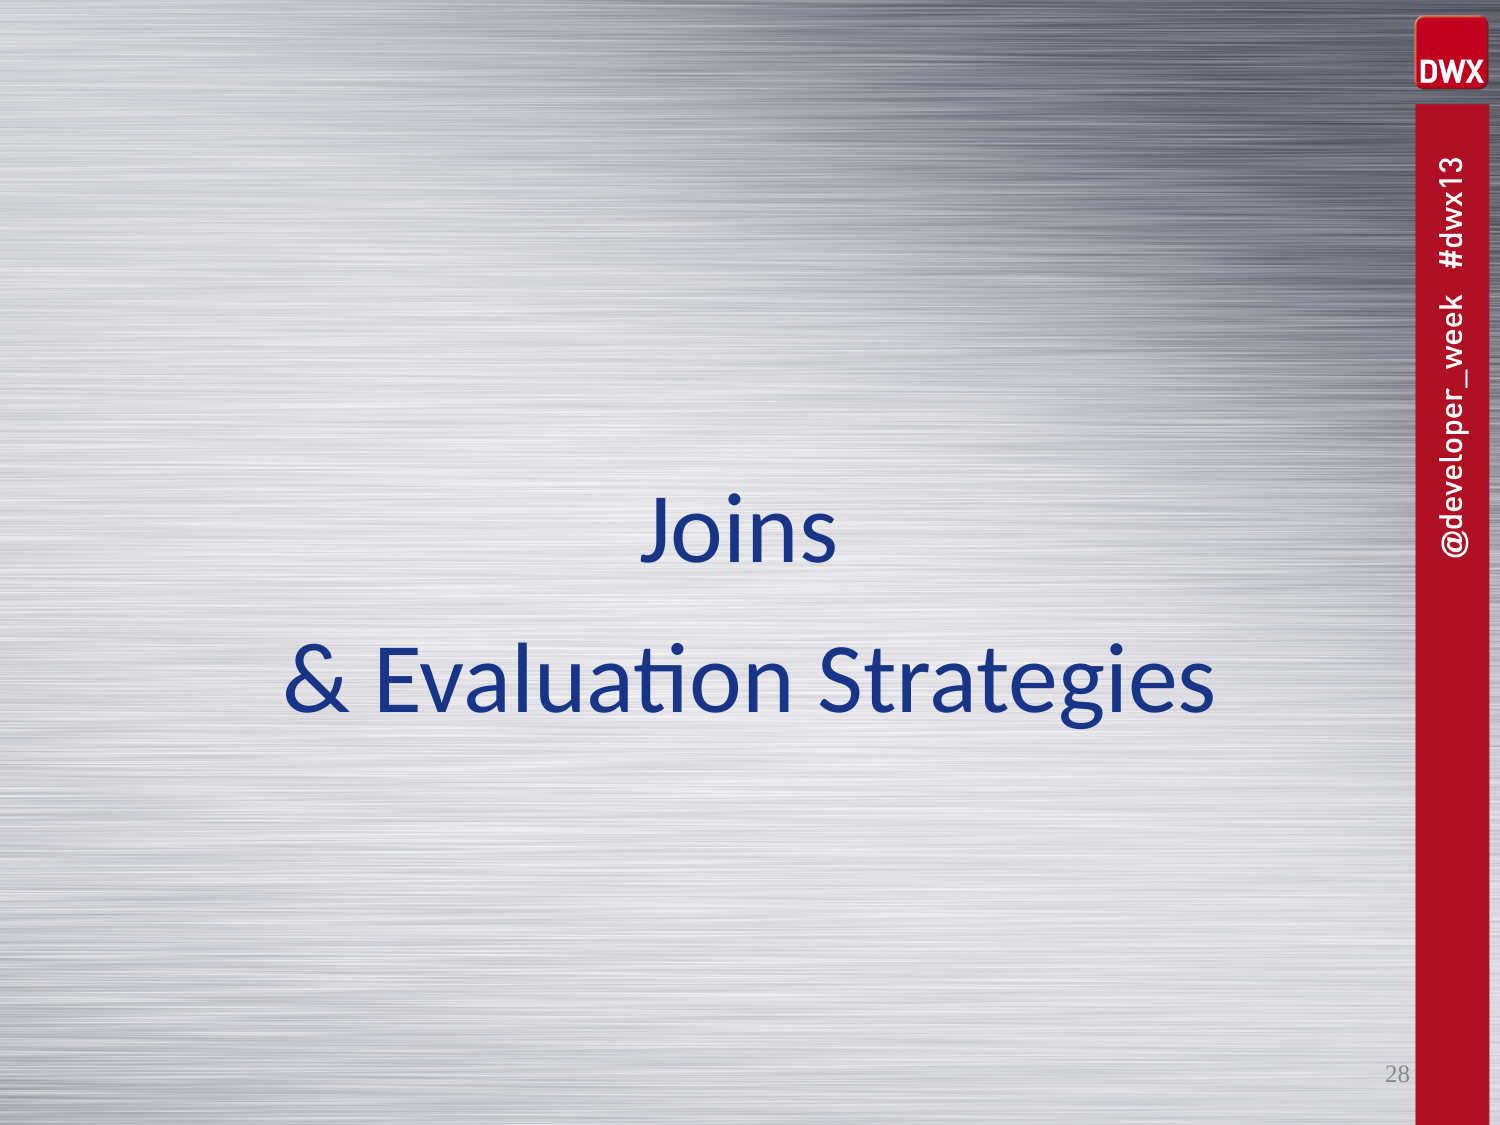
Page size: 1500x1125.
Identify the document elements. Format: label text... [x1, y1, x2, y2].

subtitle Joins & Evaluation Strategies [75, 223, 1426, 973]
picture [0, 0, 1500, 1125]
